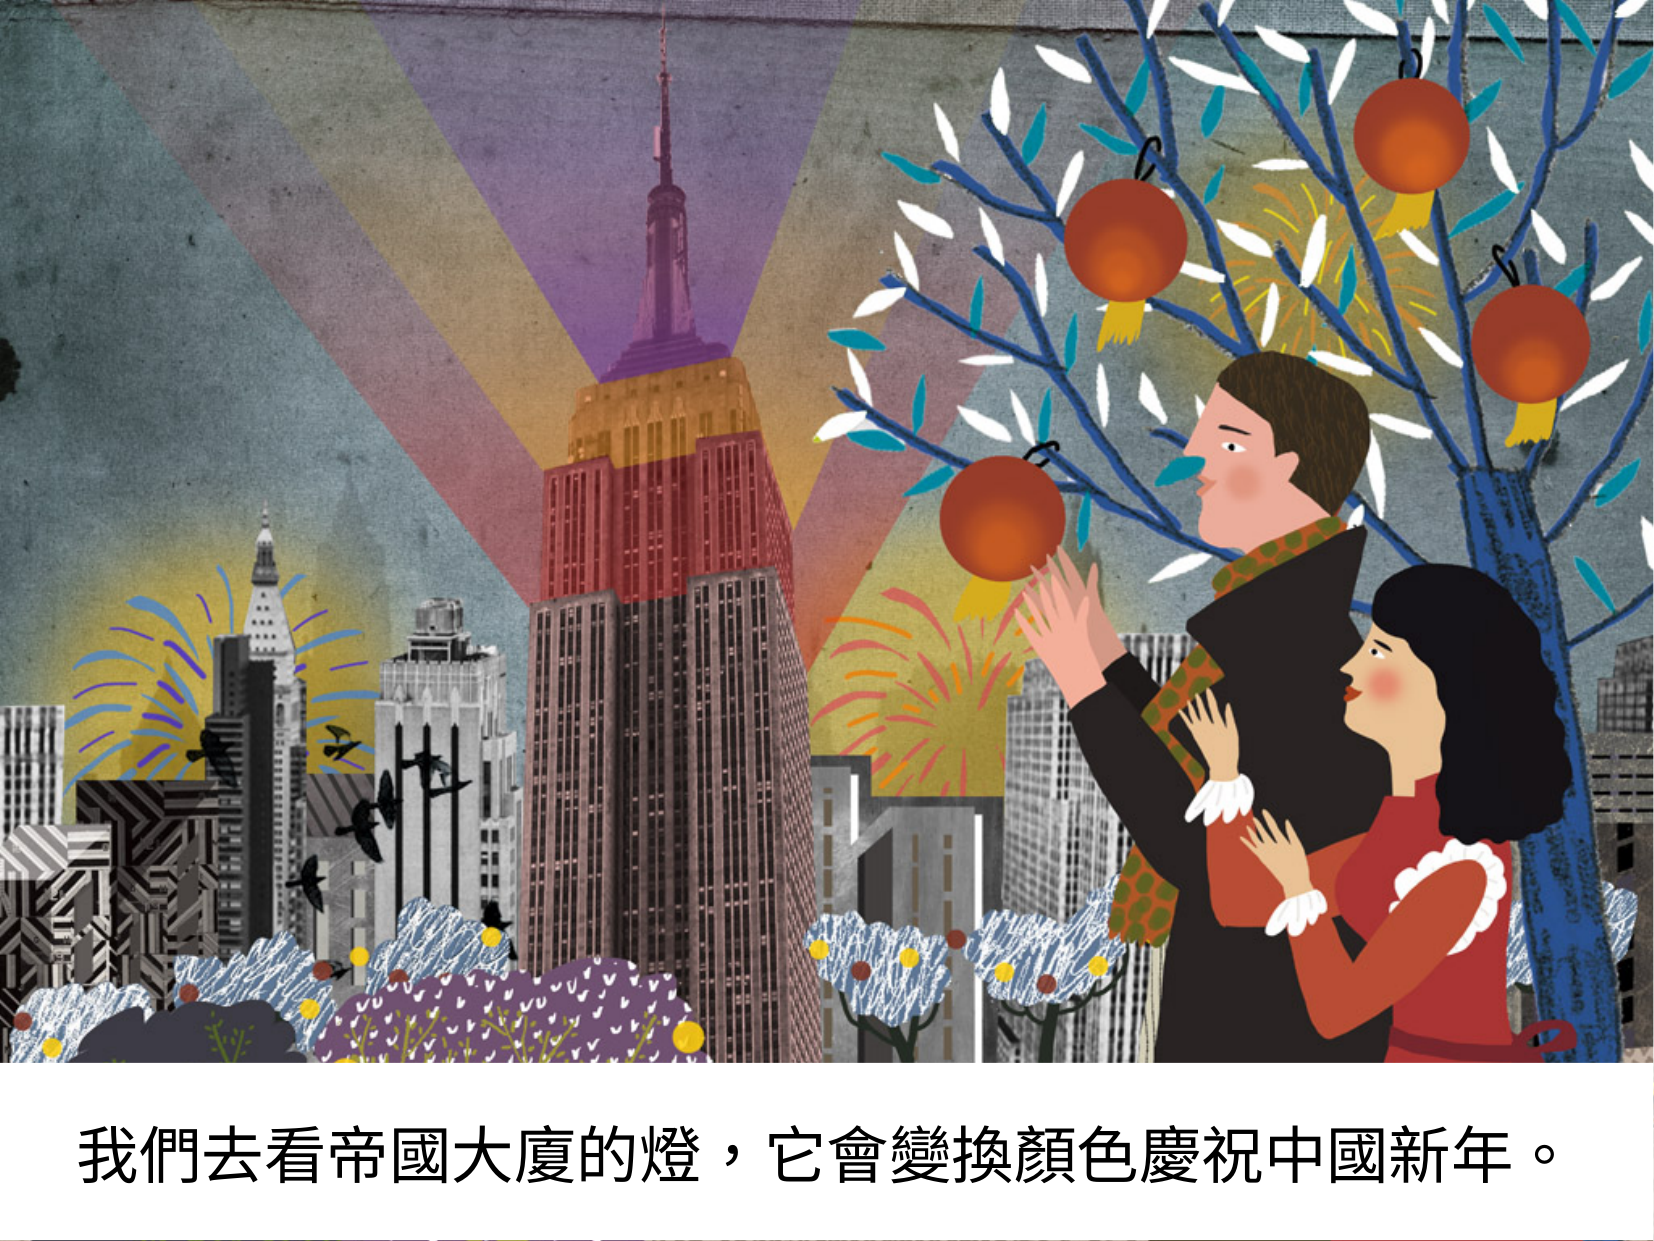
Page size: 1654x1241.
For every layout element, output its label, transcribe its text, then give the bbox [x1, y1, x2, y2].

picture [0, 0, 1654, 1062]
title 我們去看帝國大廈的燈，它會變換顏色慶祝中國新年。 [0, 1062, 1654, 1241]
